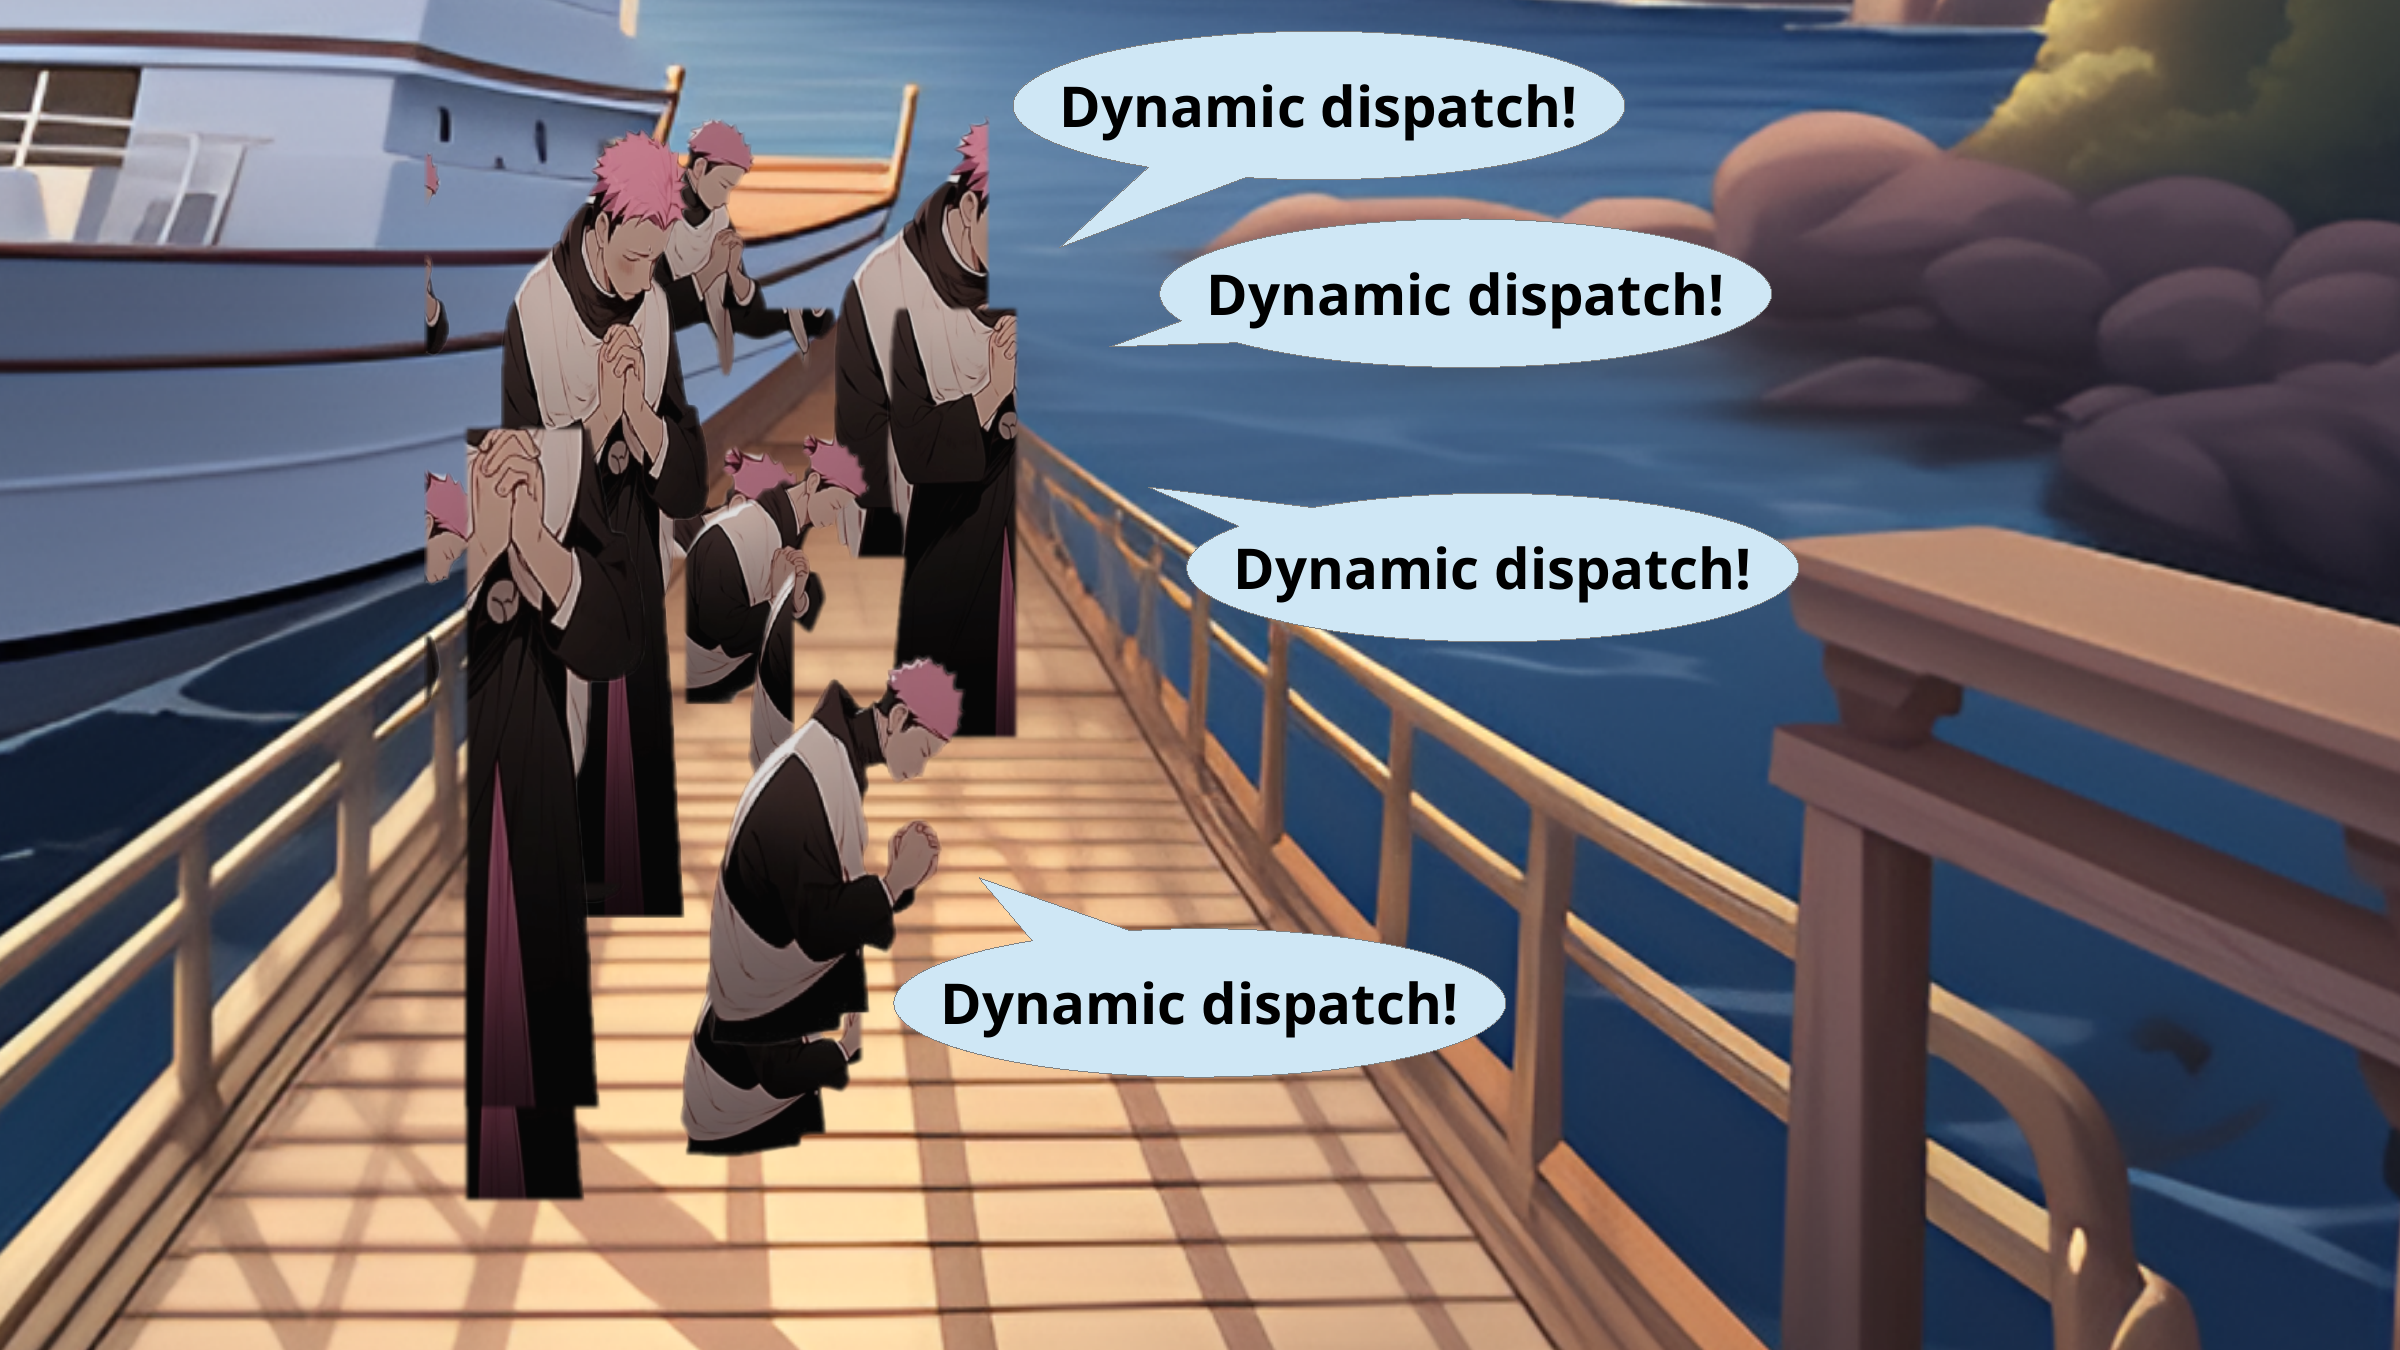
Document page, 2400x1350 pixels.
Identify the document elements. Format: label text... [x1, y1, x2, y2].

text_box Dynamic dispatch! [1013, 31, 1625, 248]
text_box Dynamic dispatch! [1109, 218, 1772, 368]
text_box Dynamic dispatch! [893, 877, 1506, 1078]
picture [0, 0, 2400, 1350]
text_box Dynamic dispatch! [1148, 487, 1799, 642]
